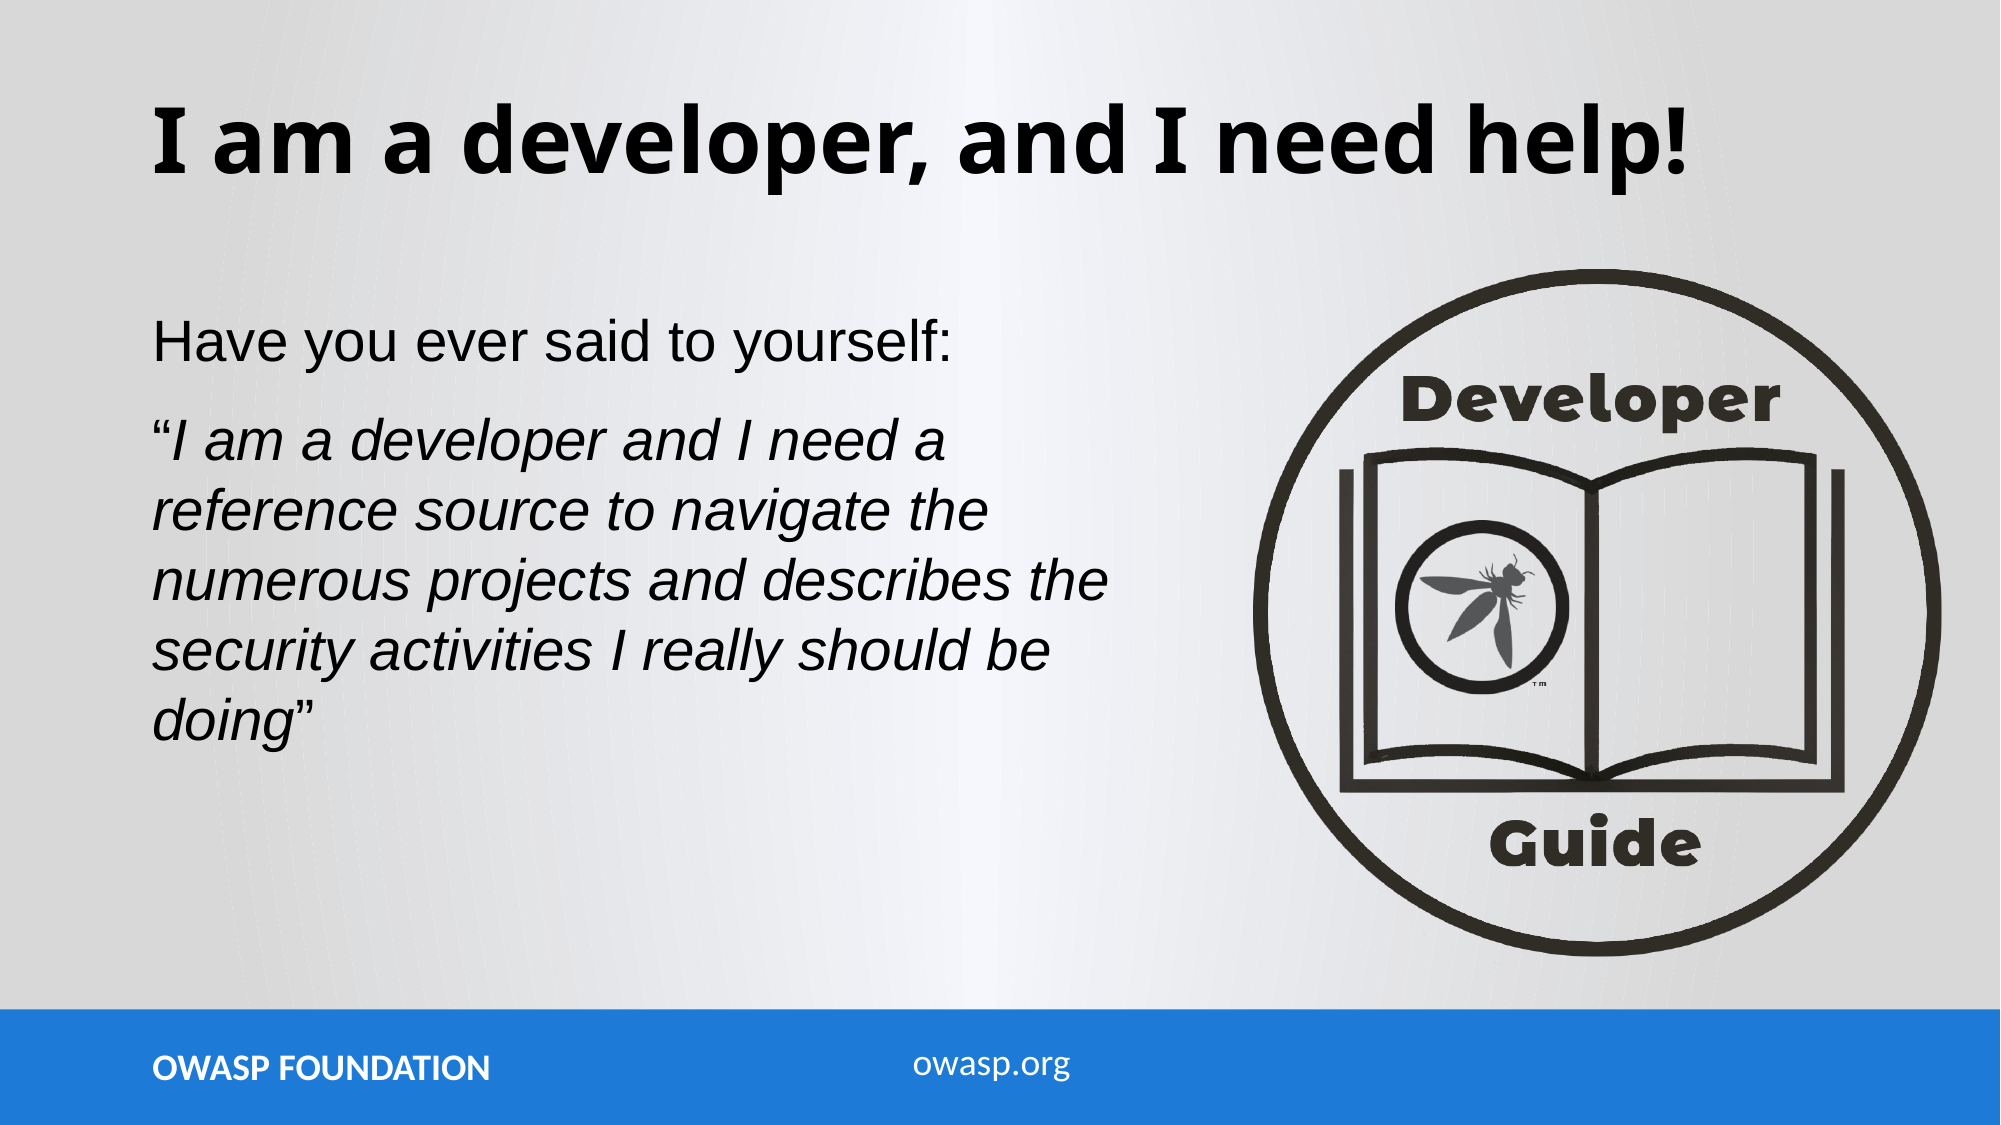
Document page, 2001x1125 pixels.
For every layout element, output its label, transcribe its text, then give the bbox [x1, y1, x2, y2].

list Have you ever said to yourself: “I am a developer and I need a reference source to navigate the numerous projects and describes the security activities I really should be doing” [137, 295, 1163, 938]
title I am a developer, and I need help! [137, 35, 1863, 253]
picture [1236, 261, 1951, 976]
